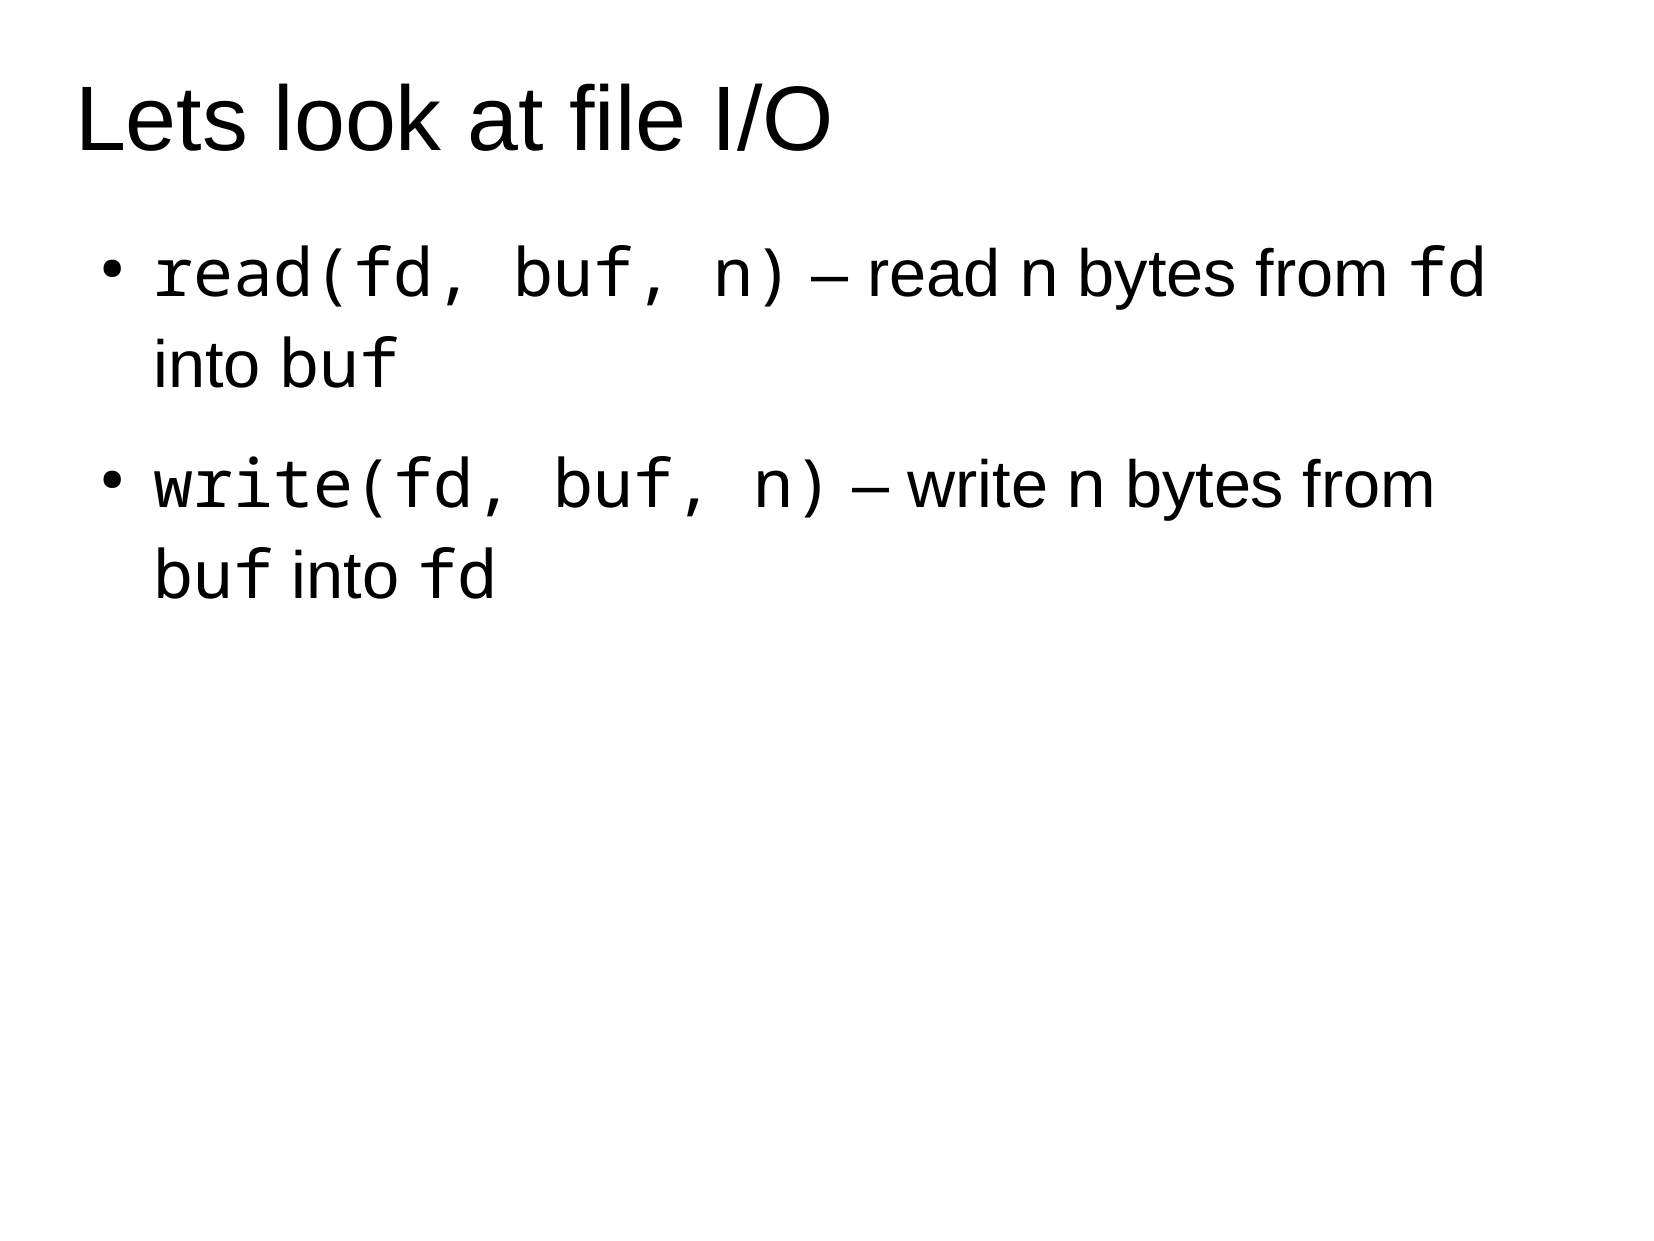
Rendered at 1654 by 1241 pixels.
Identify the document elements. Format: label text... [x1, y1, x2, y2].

list read(fd, buf, n) – read n bytes from fd into buf write(fd, buf, n) – write n bytes from buf into fd [82, 225, 1571, 1163]
title Lets look at file I/O [75, 49, 1538, 188]
